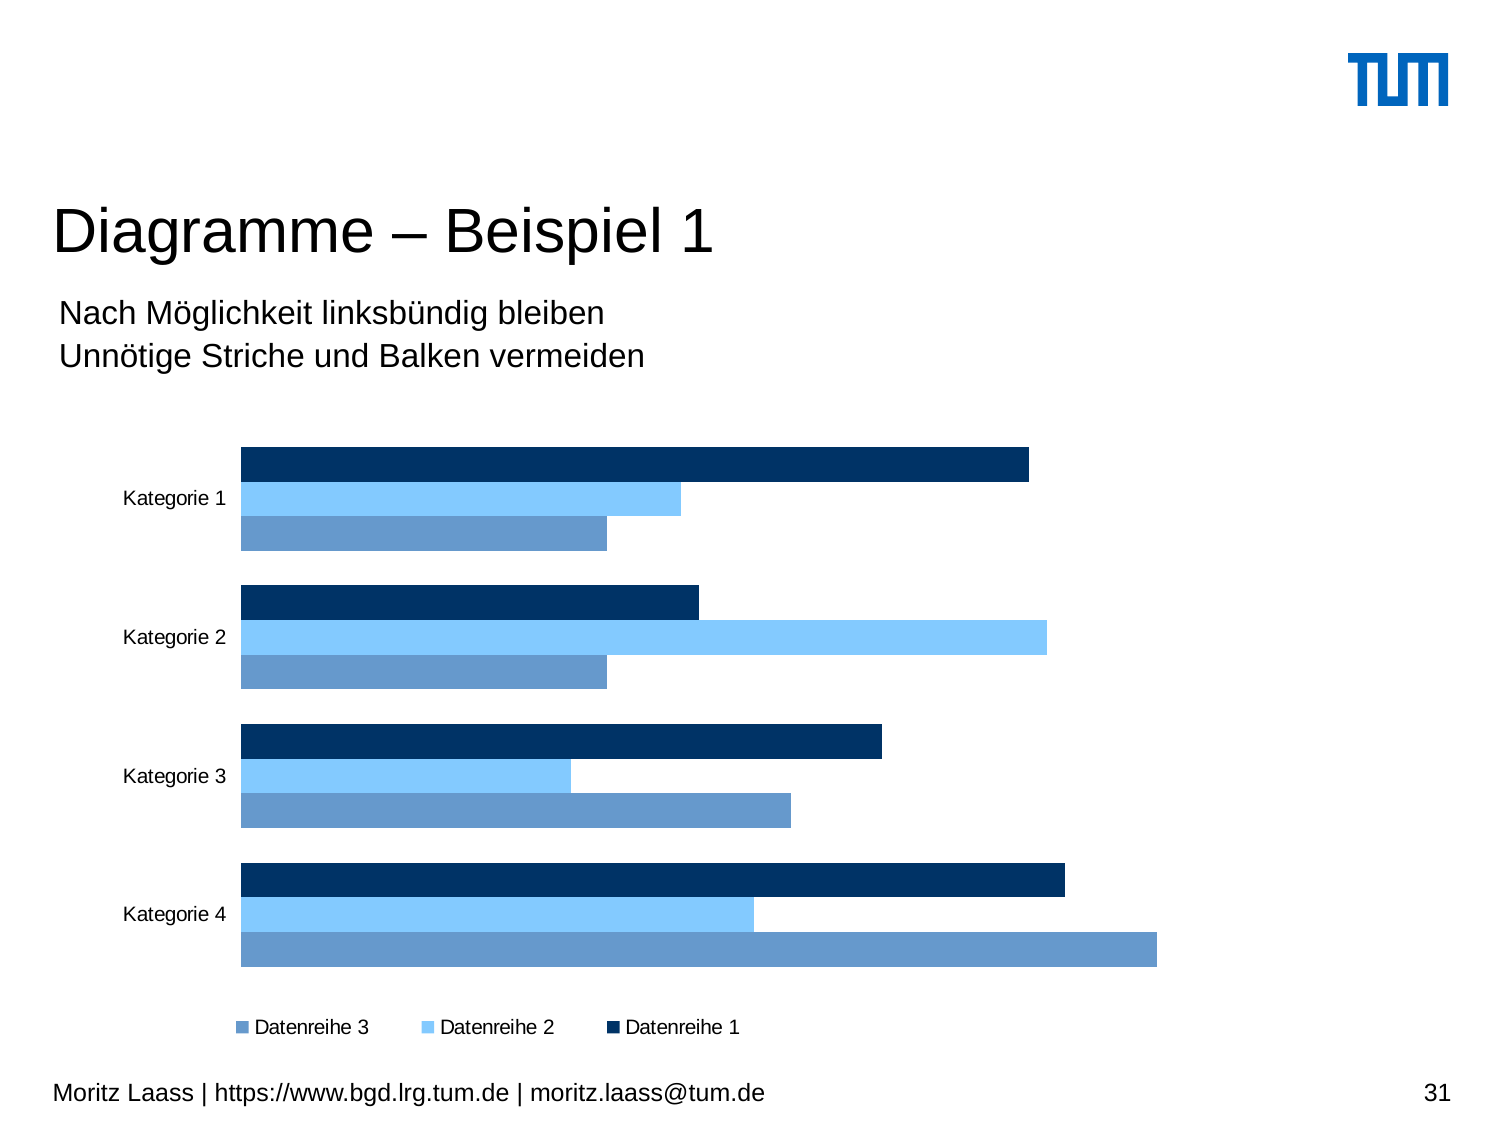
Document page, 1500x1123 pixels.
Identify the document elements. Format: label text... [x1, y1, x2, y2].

list Nach Möglichkeit linksbündig bleiben Unnötige Striche und Balken vermeiden [59, 289, 1459, 366]
chart [59, 366, 1459, 1063]
title Diagramme – Beispiel 1 [52, 195, 1453, 266]
